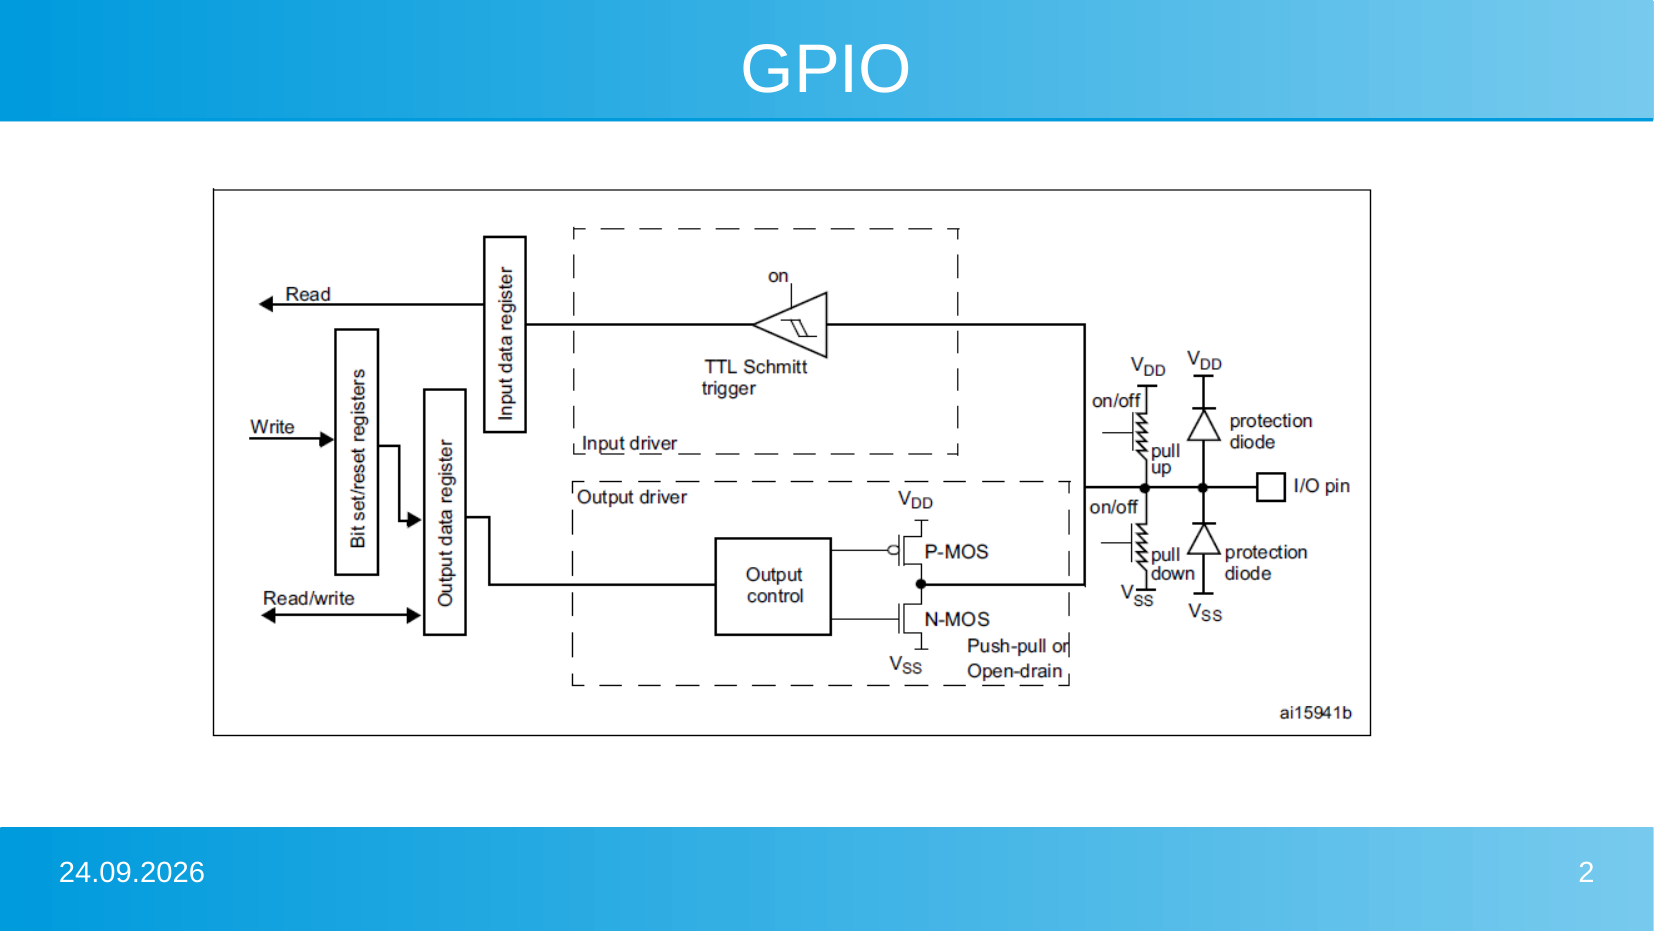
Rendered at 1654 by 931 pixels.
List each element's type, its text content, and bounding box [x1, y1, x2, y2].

picture [208, 187, 1375, 740]
title GPIO [59, 29, 1595, 108]
